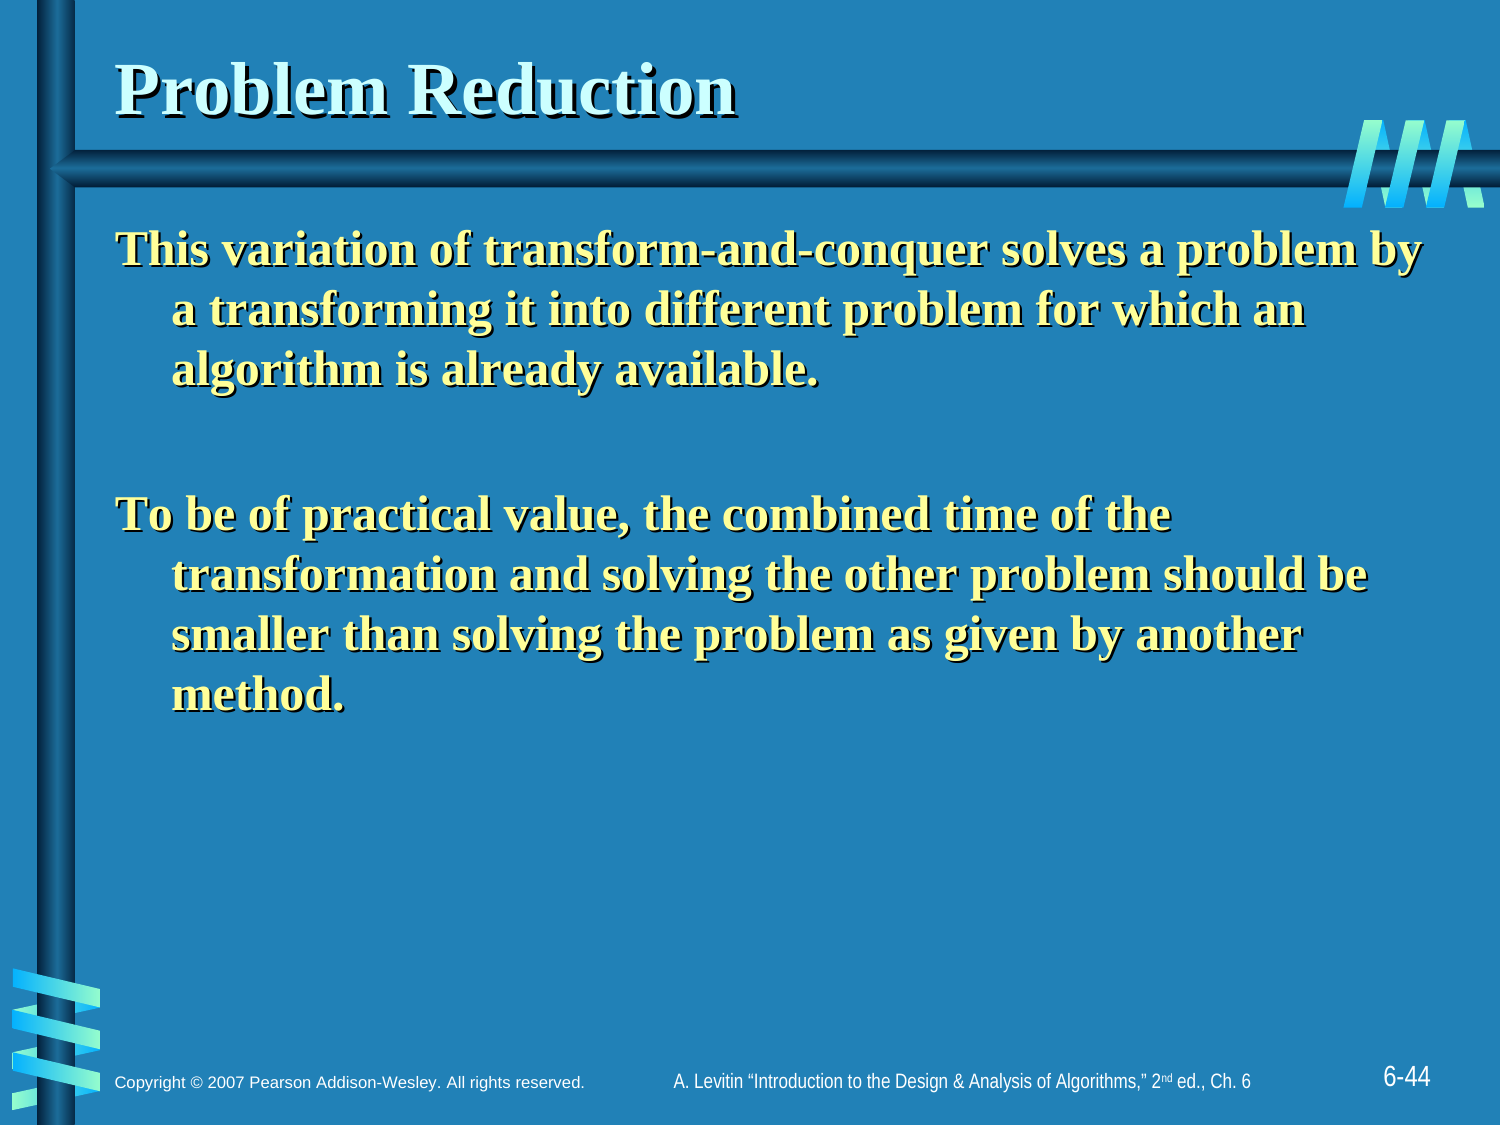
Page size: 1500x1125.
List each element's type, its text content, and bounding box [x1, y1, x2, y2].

list This variation of transform-and-conquer solves a problem by a transforming it into different problem for which an algorithm is already available. To be of practical value, the combined time of the transformation and solving the other problem should be smaller than solving the problem as given by another method. [99, 207, 1463, 1013]
title Problem Reduction [99, 24, 1345, 138]
